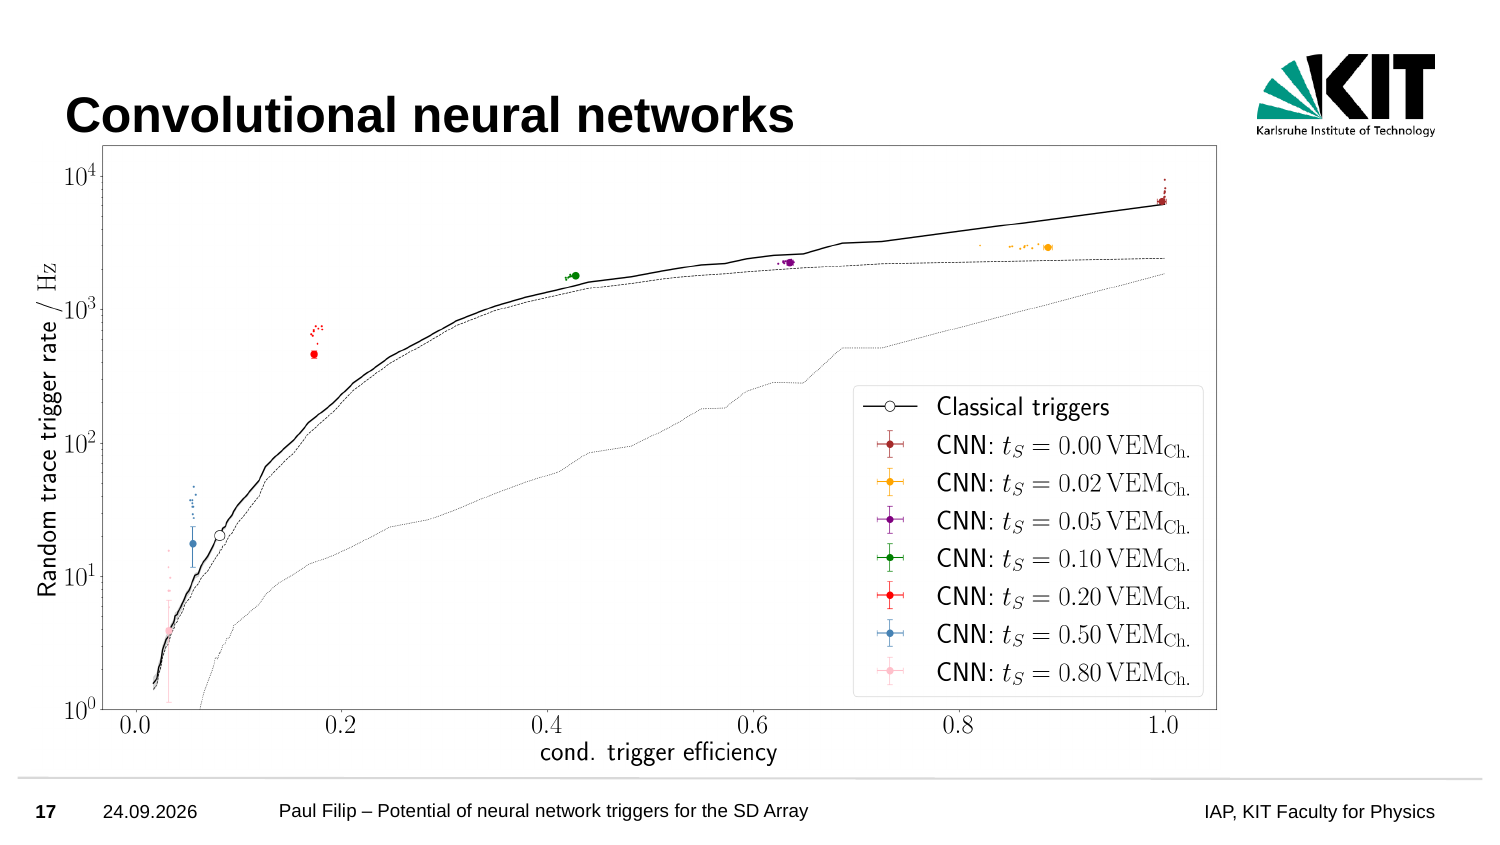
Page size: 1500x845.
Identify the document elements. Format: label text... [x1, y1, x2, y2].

picture [1257, 54, 1435, 137]
title Convolutional neural networks [64, 48, 1192, 141]
picture [31, 141, 1221, 770]
